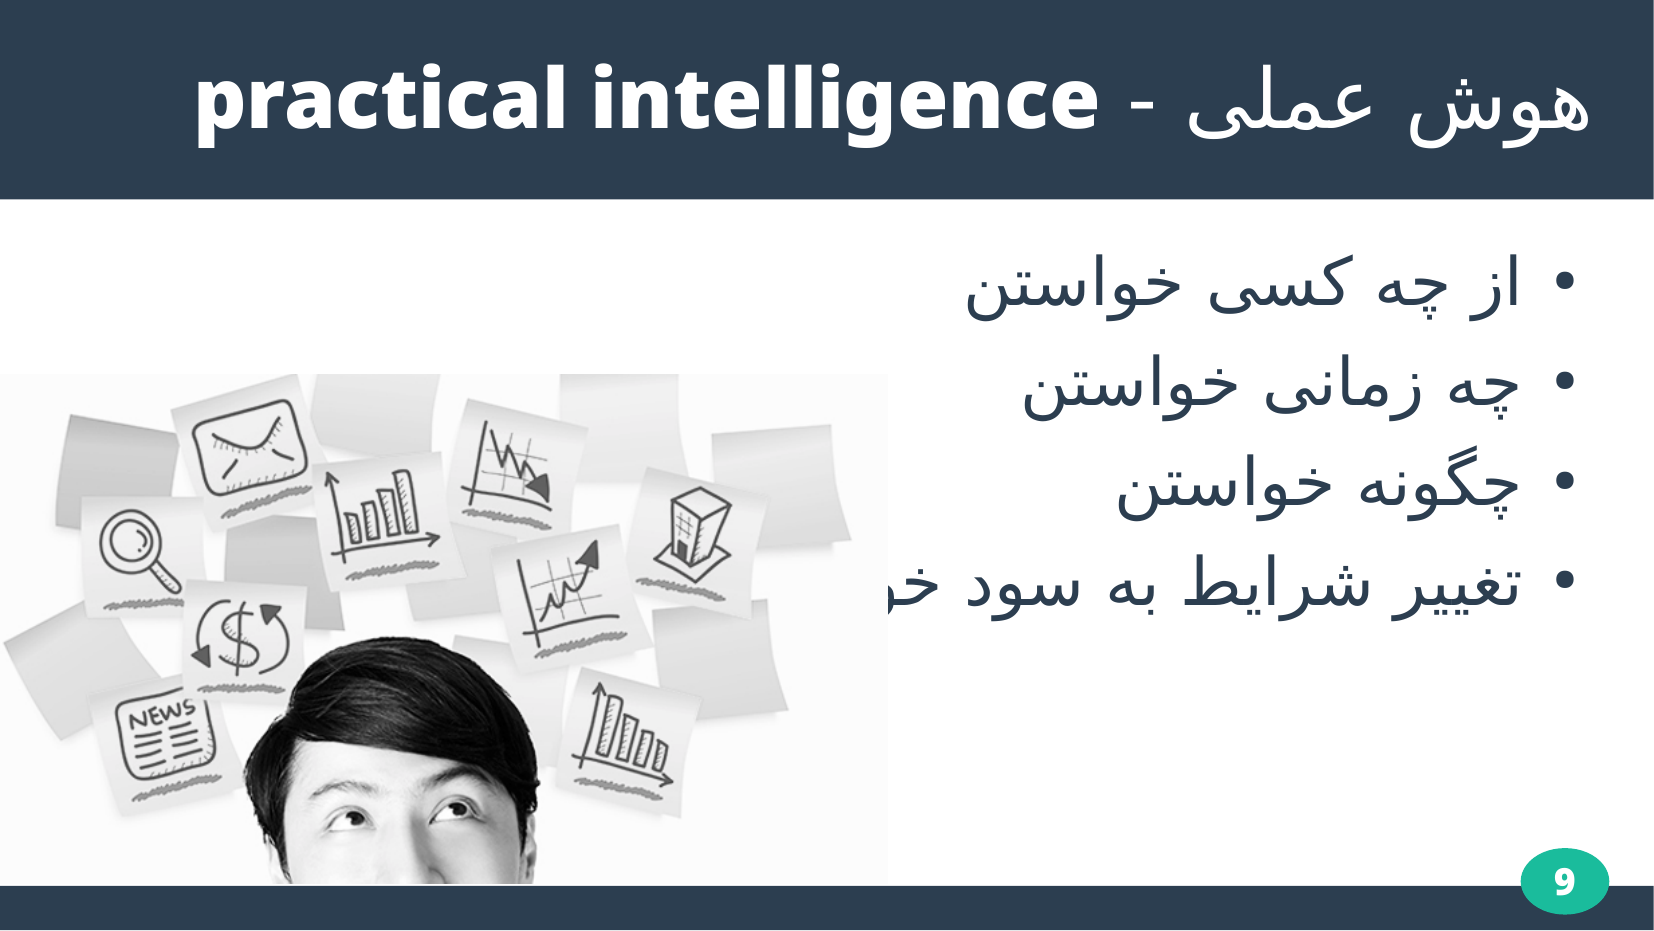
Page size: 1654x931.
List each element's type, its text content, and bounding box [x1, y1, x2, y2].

list از چه کسی خواستن چه زمانی خواستن چگونه خواستن تغییر شرایط به سود خود [59, 243, 1595, 864]
picture [0, 374, 888, 884]
title هوش عملی - practical intelligence [59, 37, 1595, 155]
